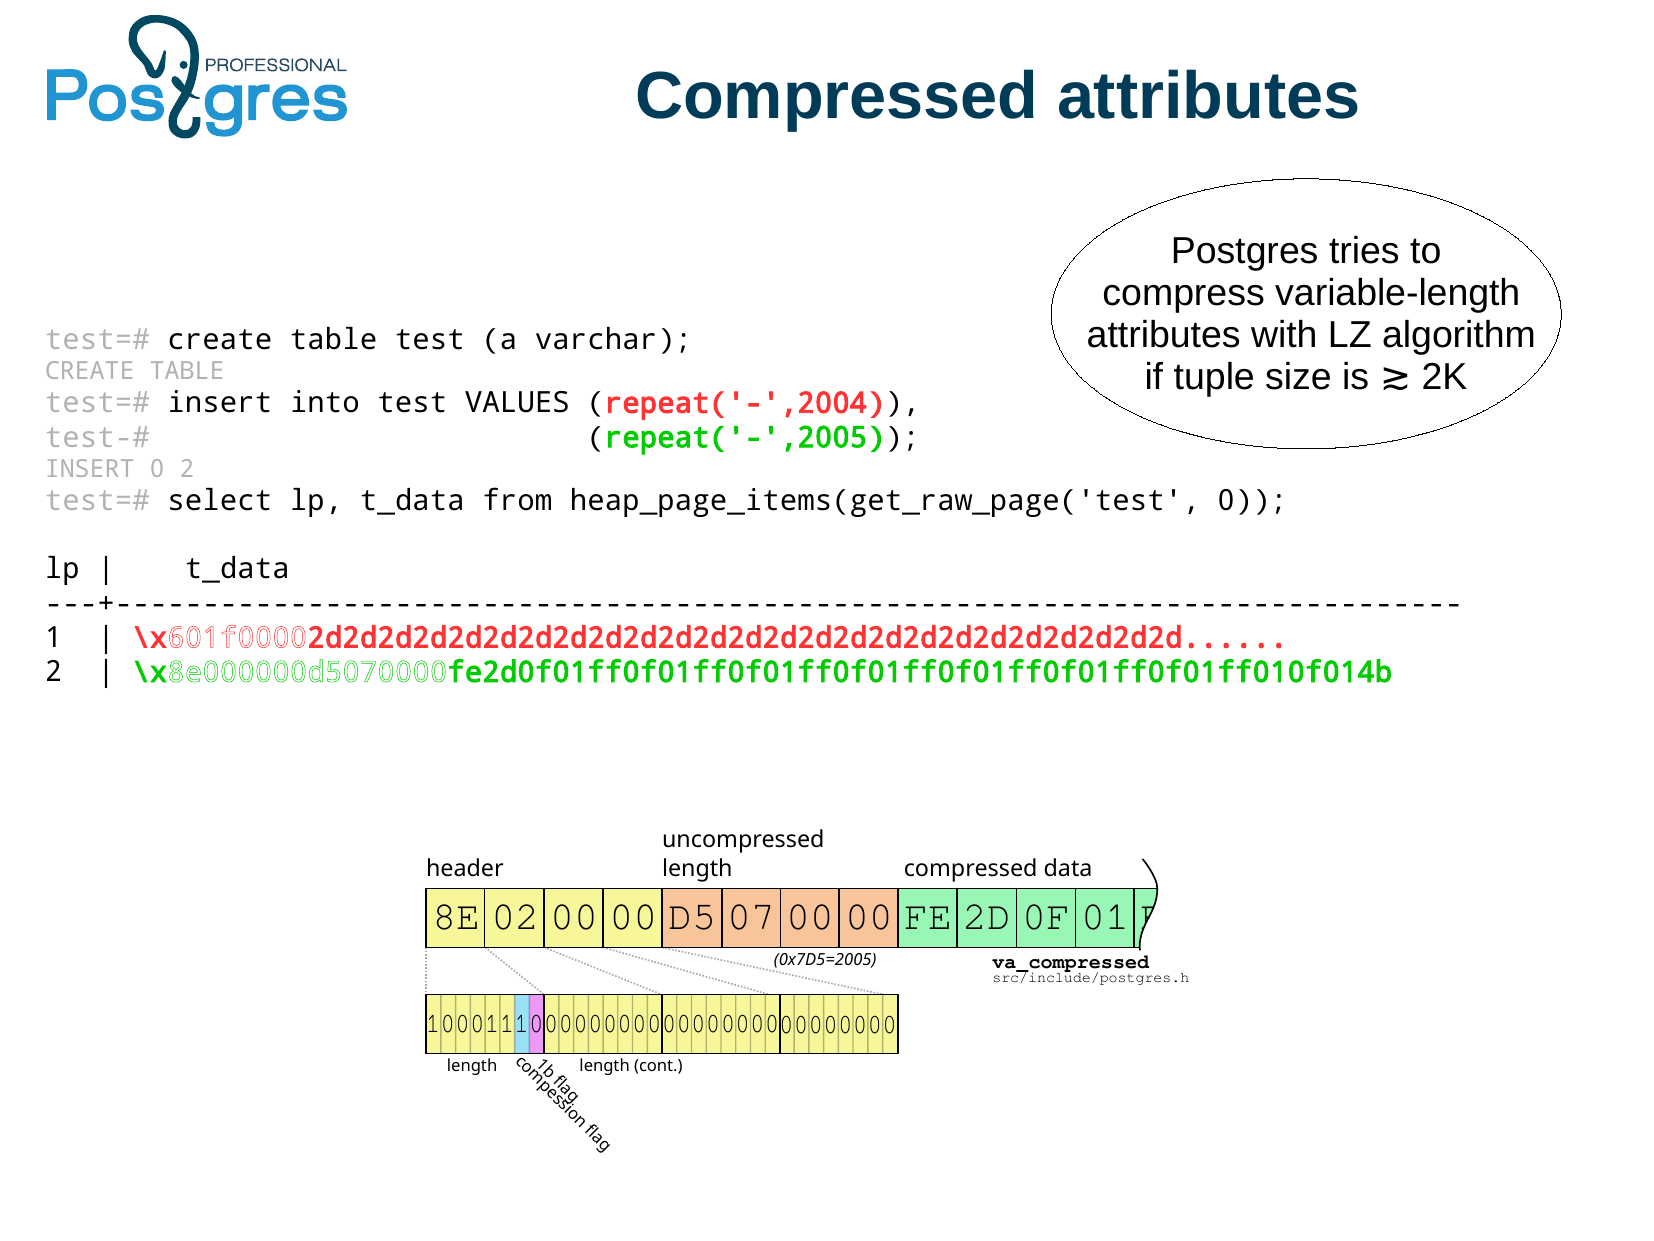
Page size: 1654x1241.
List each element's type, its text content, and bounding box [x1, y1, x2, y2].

picture [95, 141, 1595, 1241]
title Compressed attributes [389, 49, 1607, 142]
text_box test=# create table test (a varchar); CREATE TABLE test=# insert into test VALUES (repeat('-',2004)), test-# (repeat('-',2005)); INSERT 0 2 test=# select lp, t_data from heap_page_items(get_raw_page('test', 0)); lp | t_data ---+----------------------------------------------------------------------------- 1 | \x601f00002d2d2d2d2d2d2d2d2d2d2d2d2d2d2d2d2d2d2d2d2d2d2d2d2d...... 2 | \x8e000000d5070000fe2d0f01ff0f01ff0f01ff0f01ff0f01ff0f01ff0f01ff010f014b [30, 314, 95, 697]
text_box Postgres tries to compress variable-length attributes with LZ algorithm if tuple size is ≳ 2K [1051, 178, 1562, 449]
